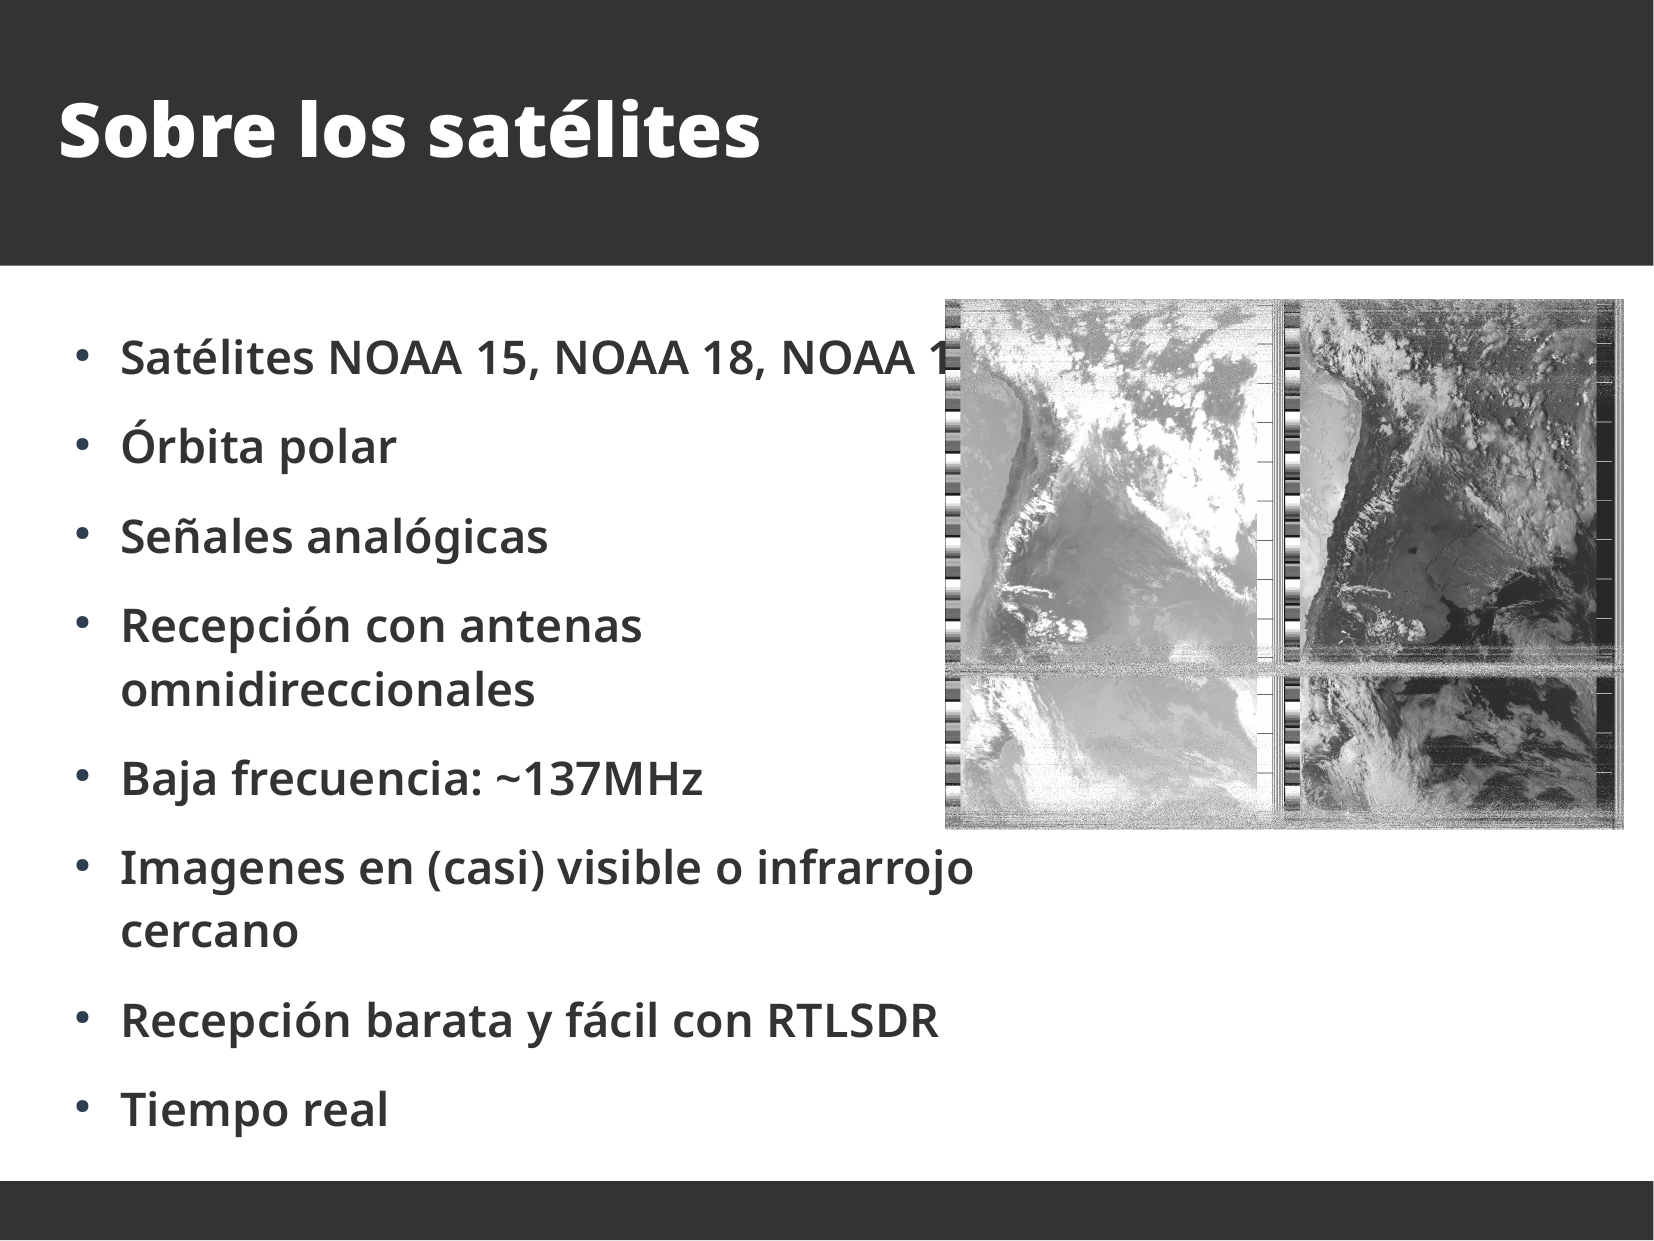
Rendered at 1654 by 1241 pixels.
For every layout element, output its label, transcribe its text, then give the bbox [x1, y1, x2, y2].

list Satélites NOAA 15, NOAA 18, NOAA 19 Órbita polar Señales analógicas Recepción con antenas omnidireccionales Baja frecuencia: ~137MHz Imagenes en (casi) visible o infrarrojo cercano Recepción barata y fácil con RTLSDR Tiempo real [59, 324, 1006, 1152]
picture [945, 299, 1624, 830]
title Sobre los satélites [59, 49, 1595, 207]
